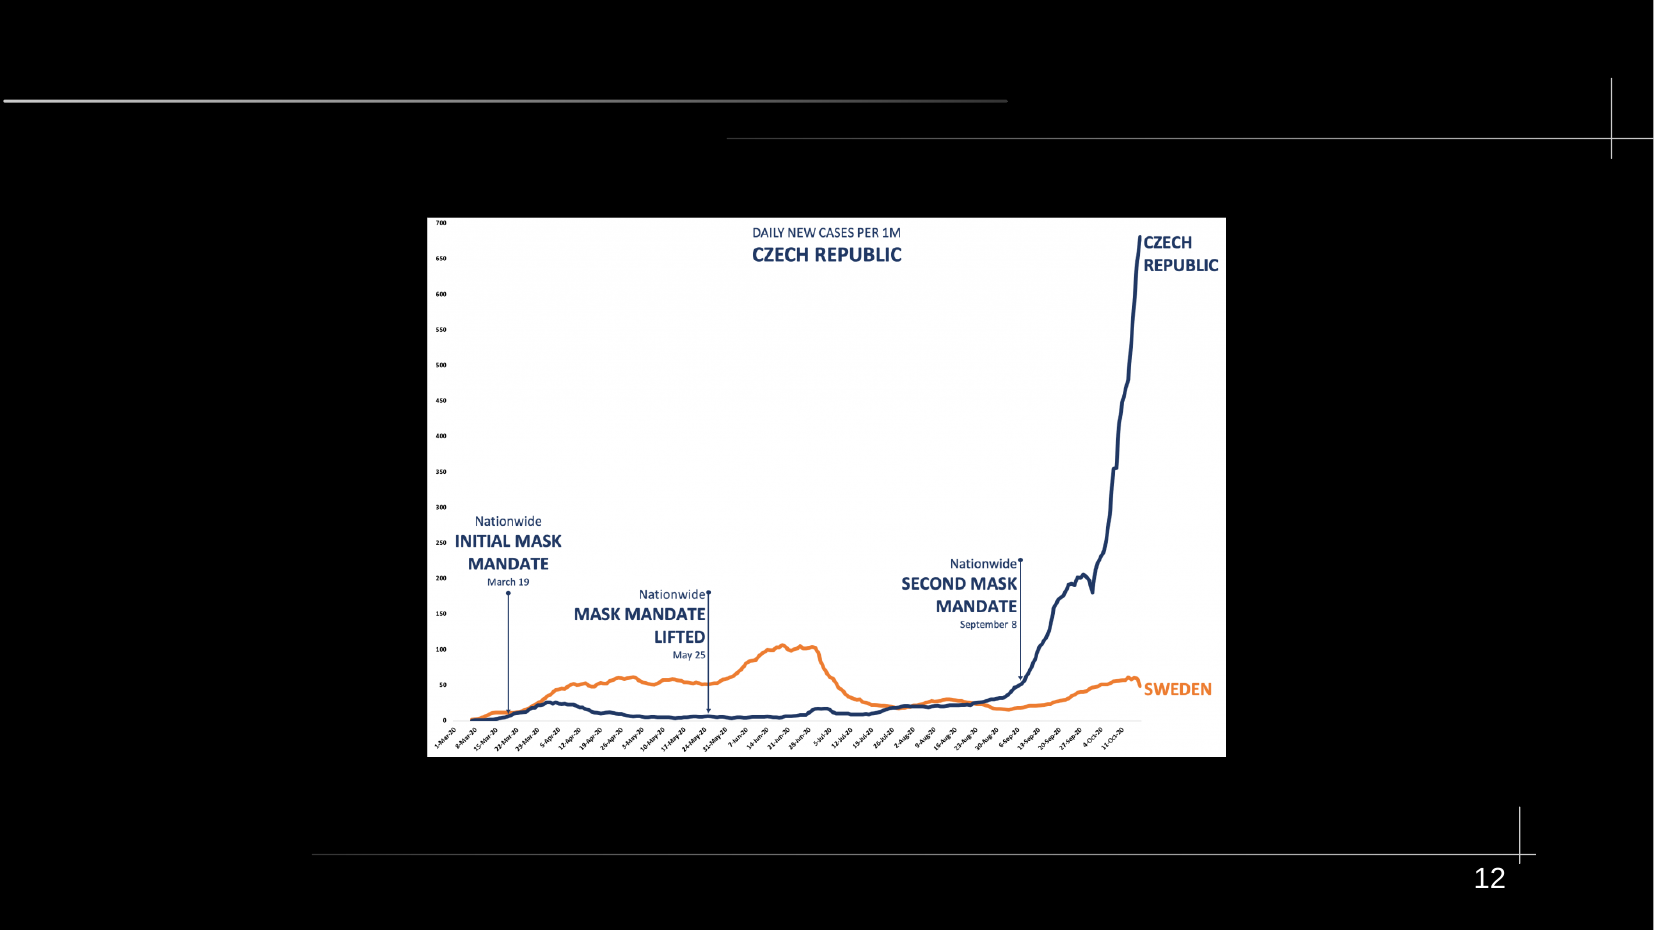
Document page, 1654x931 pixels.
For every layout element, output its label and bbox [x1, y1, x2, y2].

picture [427, 217, 1226, 758]
